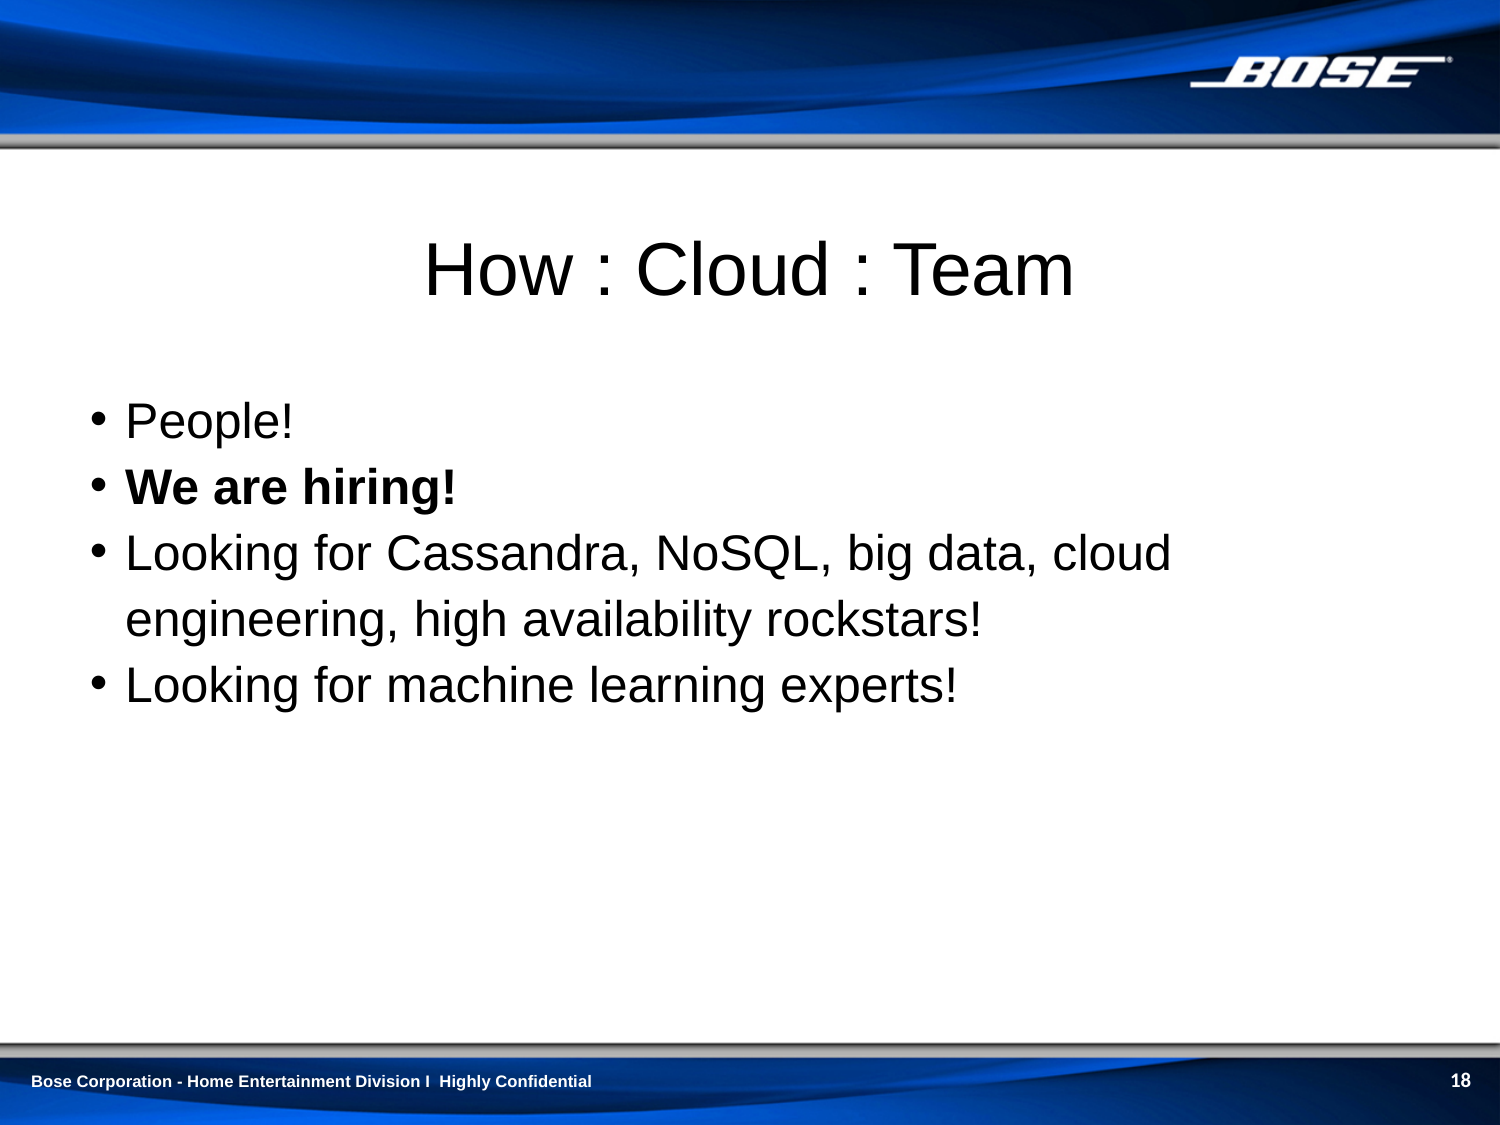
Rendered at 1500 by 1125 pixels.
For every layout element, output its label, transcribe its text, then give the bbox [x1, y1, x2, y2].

picture [0, 0, 1500, 1125]
text_box People! We are hiring! Looking for Cassandra, NoSQL, big data, cloud engineering, high availability rockstars! Looking for machine learning experts! [74, 375, 1425, 1003]
text_box How : Cloud : Team [74, 185, 1425, 345]
